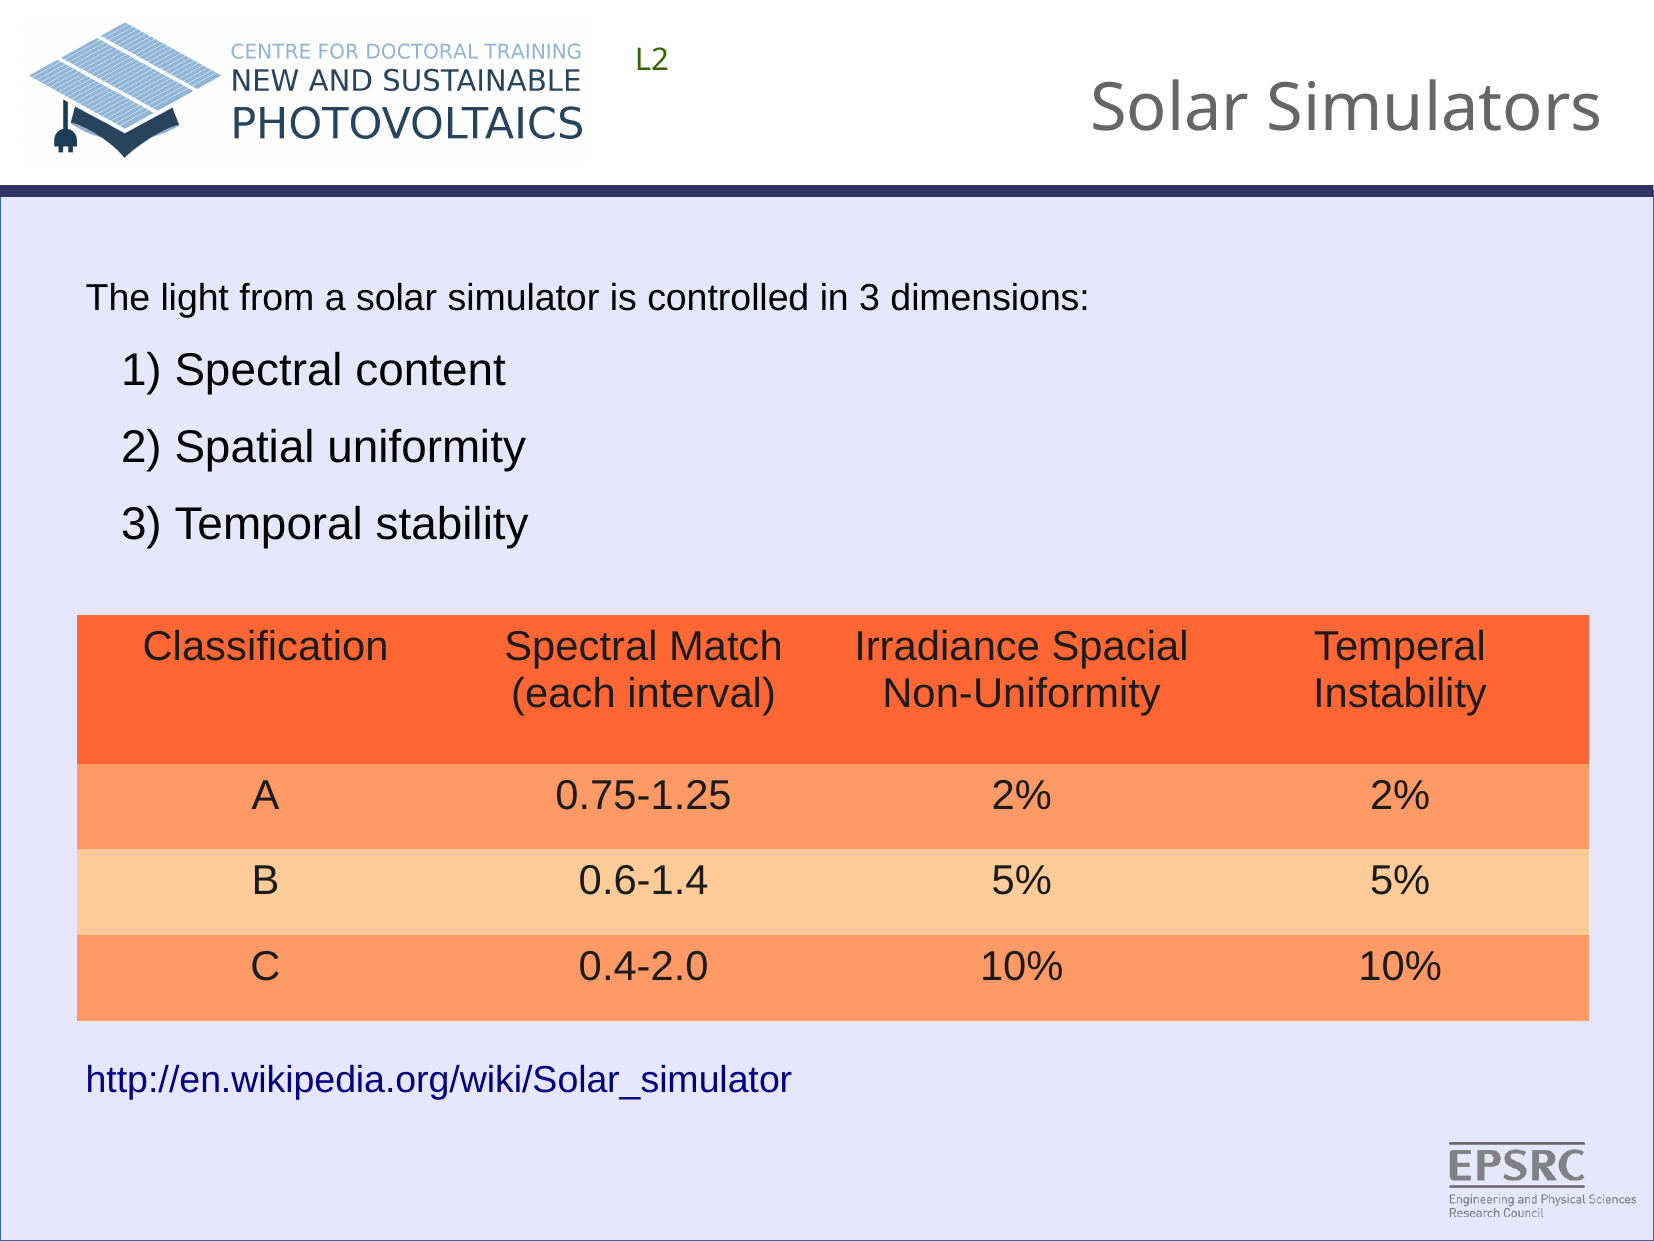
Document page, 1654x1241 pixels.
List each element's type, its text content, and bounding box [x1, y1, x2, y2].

table_cell 0.6-1.4 [455, 849, 833, 935]
text_box http://en.wikipedia.org/wiki/Solar_simulator [70, 1051, 1359, 1146]
text_box L2 [620, 29, 880, 80]
table_cell B [77, 849, 455, 935]
picture [1449, 1142, 1636, 1217]
table_header Irradiance Spacial Non-Uniformity [833, 615, 1211, 764]
table_cell 0.75-1.25 [455, 764, 833, 849]
text_box [0, 197, 1654, 1241]
table_cell 5% [833, 849, 1211, 935]
table_header Classification [77, 615, 455, 764]
picture [19, 17, 591, 166]
text_box Solar Simulators [767, 51, 1619, 142]
table_cell 2% [1211, 764, 1589, 849]
table_header Spectral Match (each interval) [455, 615, 833, 764]
table_cell 10% [833, 935, 1211, 1021]
table_cell A [77, 764, 455, 849]
table_header Temperal Instability [1211, 615, 1589, 764]
table_cell 10% [1211, 935, 1589, 1021]
table_cell C [77, 935, 455, 1021]
table_cell 5% [1211, 849, 1589, 935]
table_cell 2% [833, 764, 1211, 849]
table_cell 0.4-2.0 [455, 935, 833, 1021]
text_box The light from a solar simulator is controlled in 3 dimensions: Spectral content Spatial uniformity Temporal stability [70, 248, 1595, 578]
